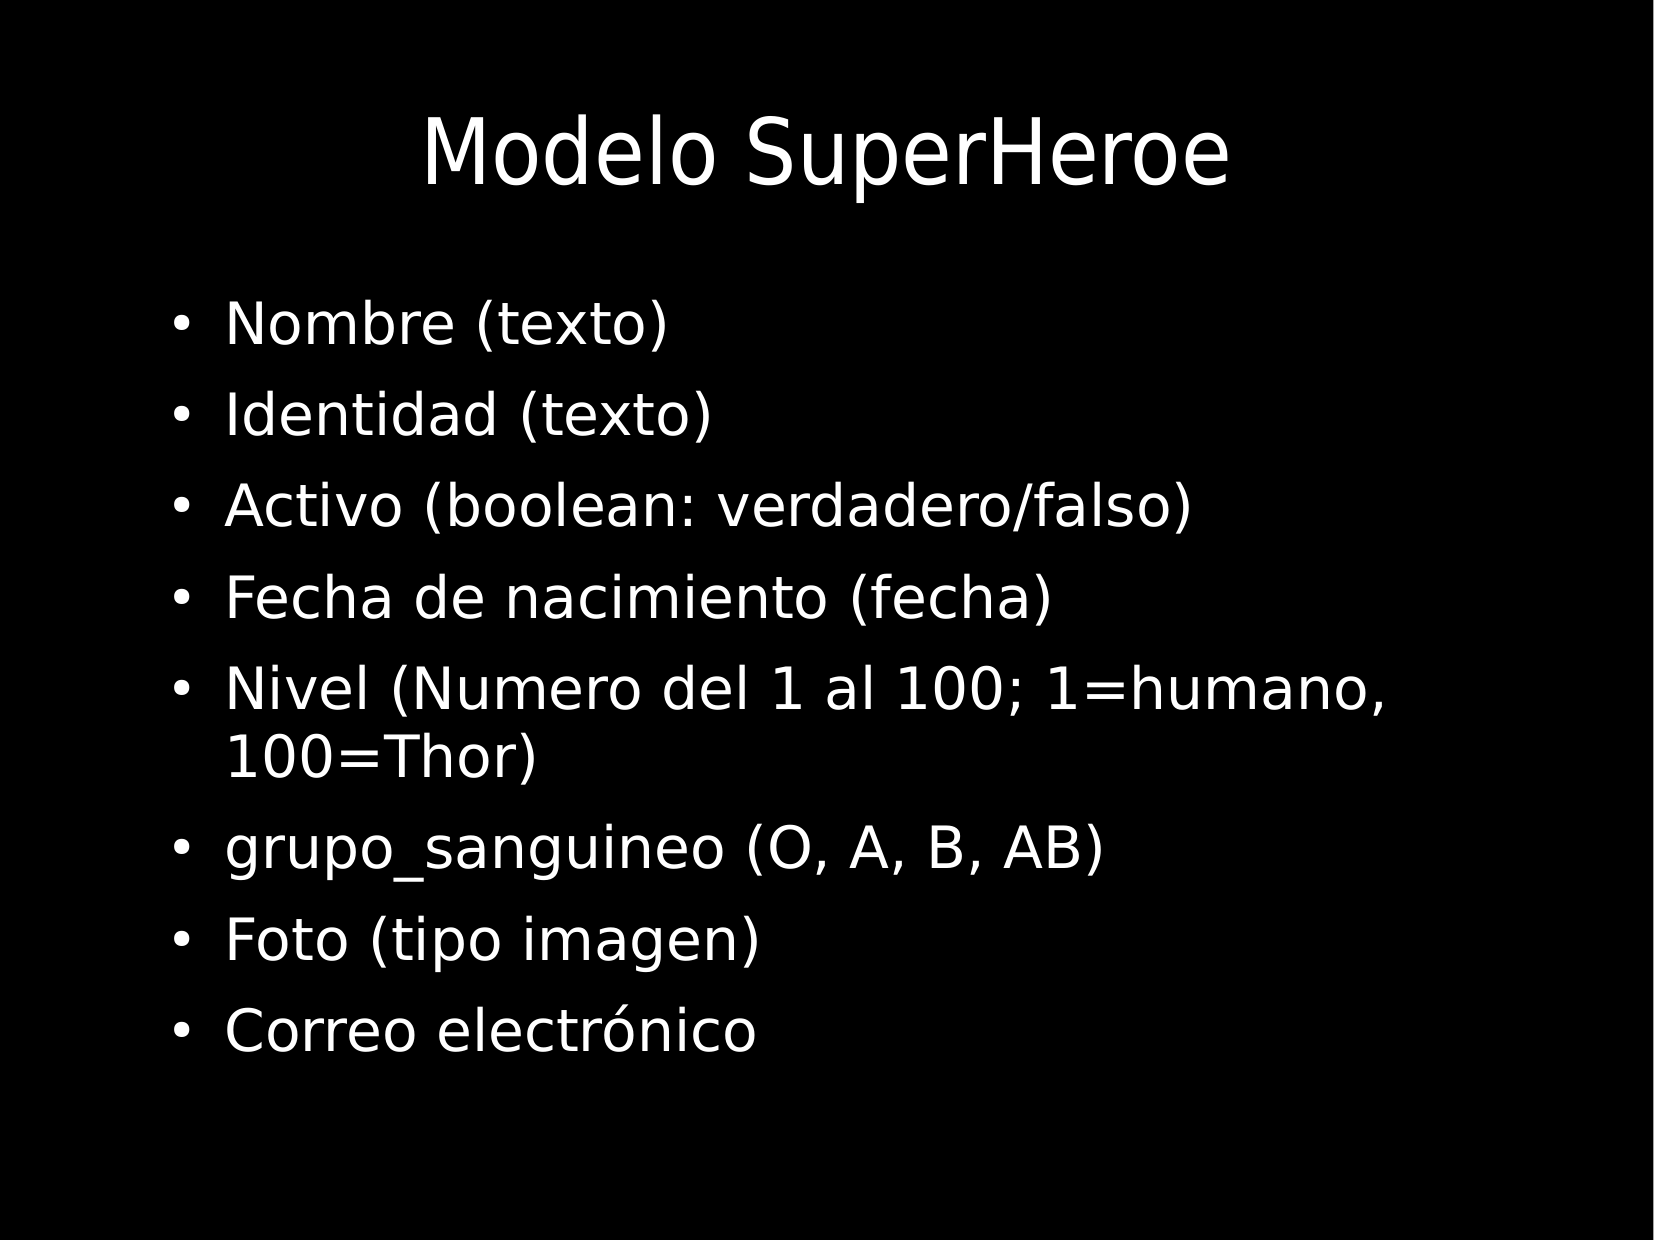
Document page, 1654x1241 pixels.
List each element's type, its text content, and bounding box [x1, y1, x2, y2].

title Modelo SuperHeroe [82, 49, 1571, 257]
list Nombre (texto) Identidad (texto) Activo (boolean: verdadero/falso) Fecha de nacimiento (fecha) Nivel (Numero del 1 al 100; 1=humano, 100=Thor) grupo_sanguineo (O, A, B, AB) Foto (tipo imagen) Correo electrónico [82, 290, 1571, 1109]
